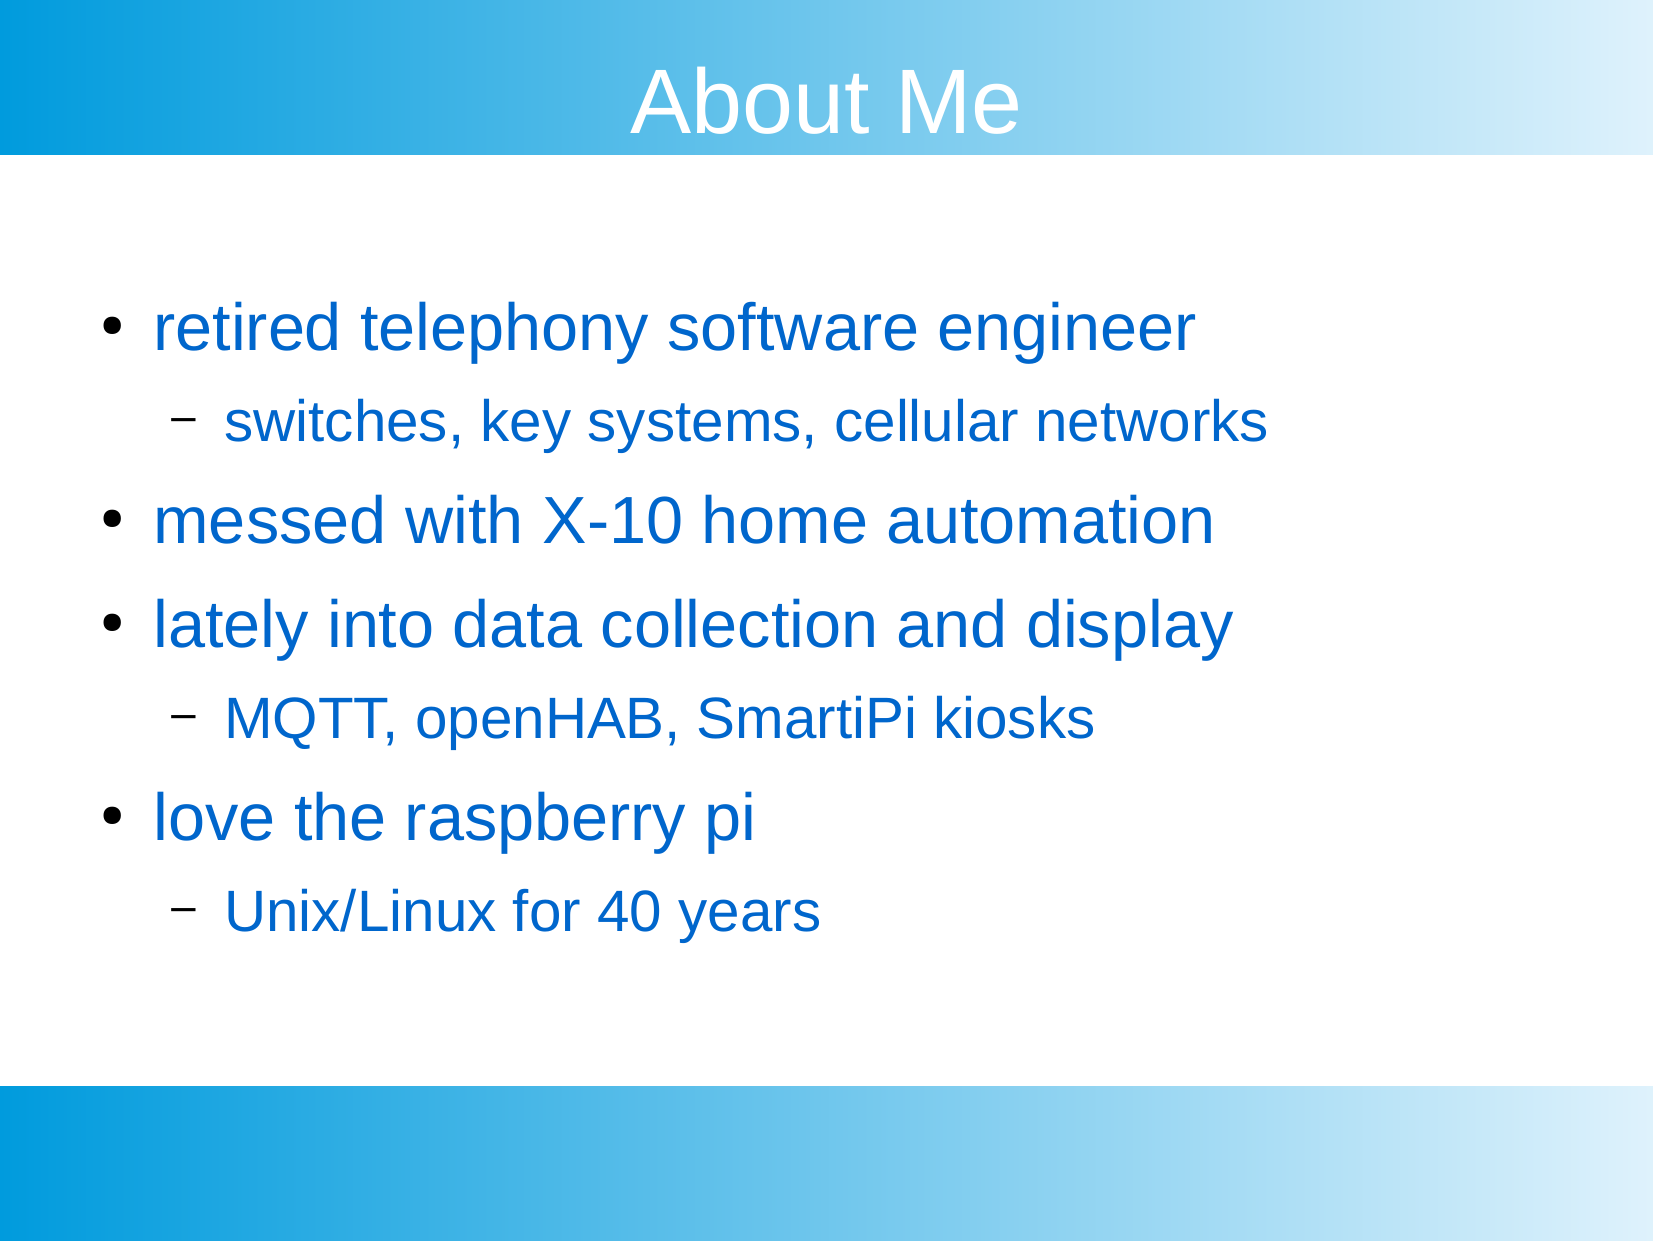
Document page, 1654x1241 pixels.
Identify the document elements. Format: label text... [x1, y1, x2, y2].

title About Me [82, 49, 1571, 155]
list retired telephony software engineer switches, key systems, cellular networks messed with X-10 home automation lately into data collection and display MQTT, openHAB, SmartiPi kiosks love the raspberry pi Unix/Linux for 40 years [82, 290, 1571, 1010]
